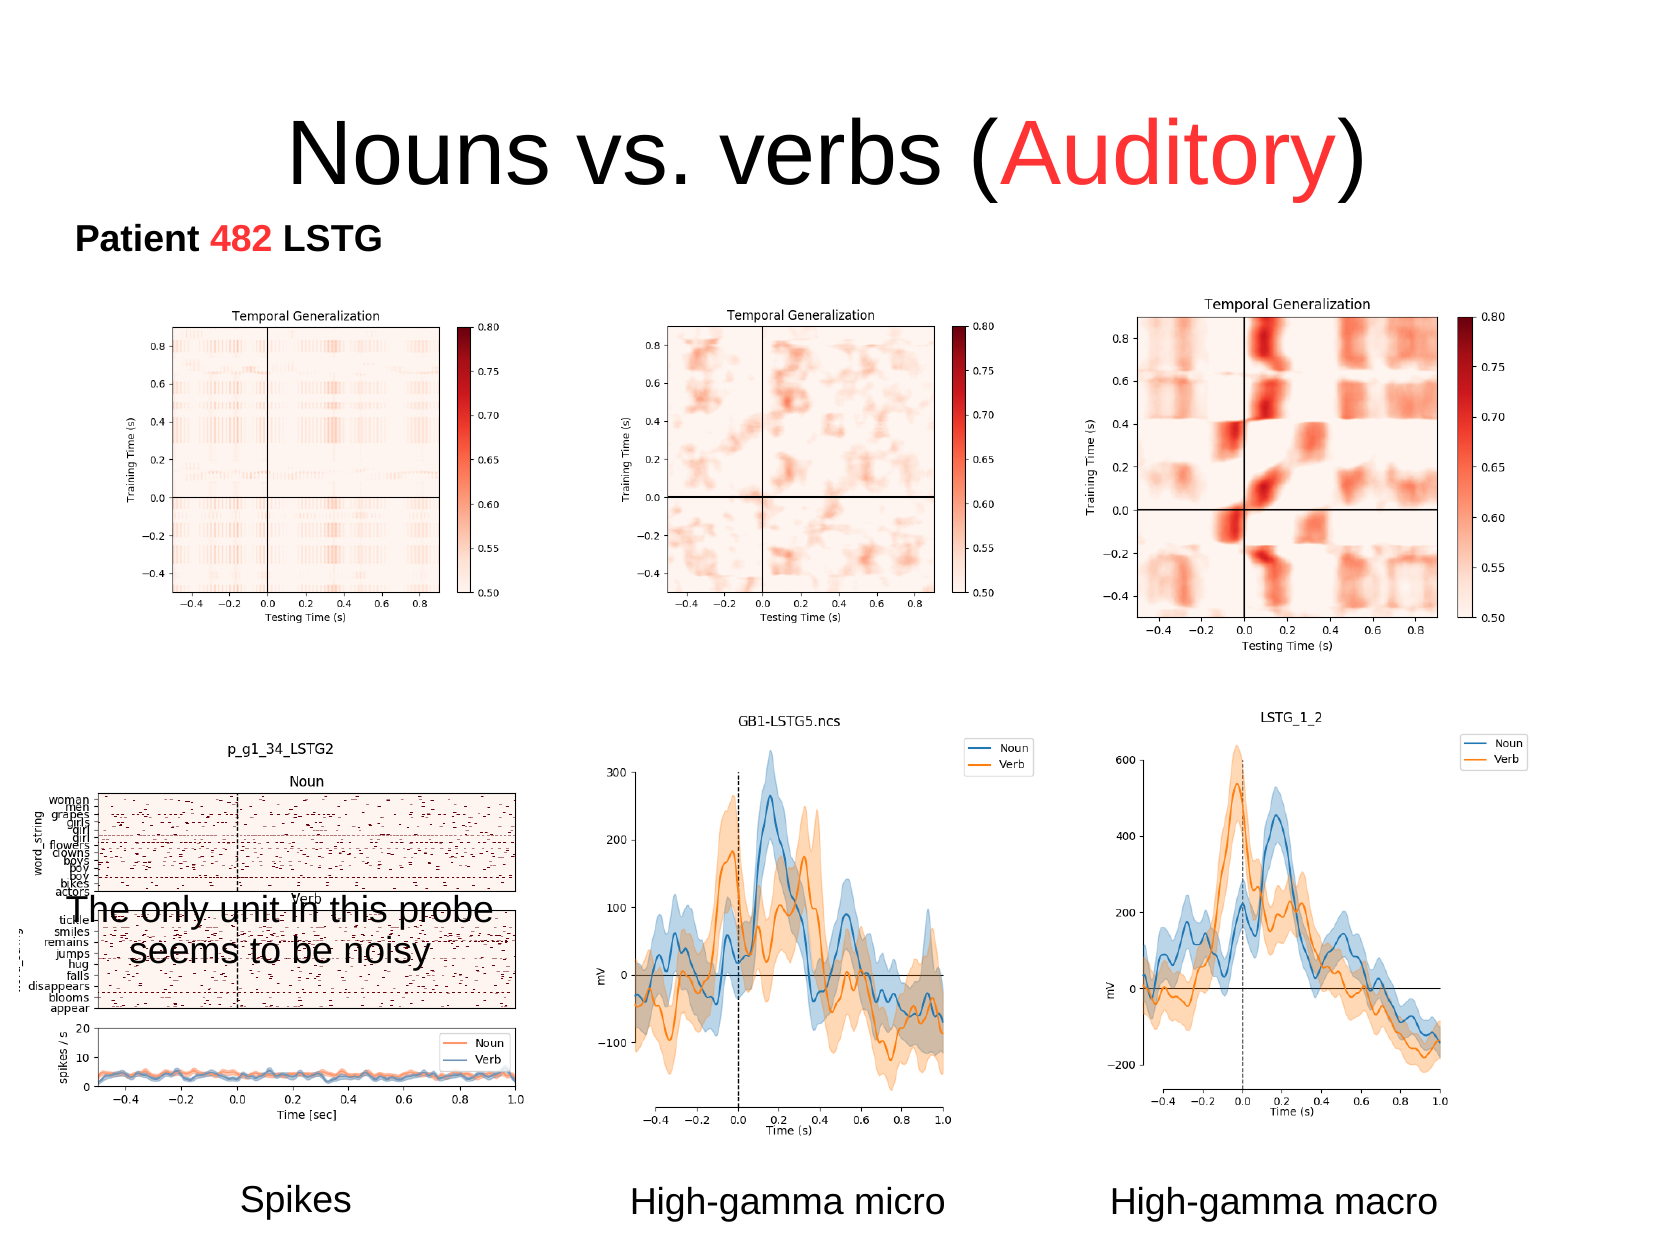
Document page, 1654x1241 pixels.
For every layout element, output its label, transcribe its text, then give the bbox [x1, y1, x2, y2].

text_box Spikes [225, 1171, 406, 1229]
picture [19, 734, 541, 1126]
title Nouns vs. verbs (Auditory) [82, 49, 1571, 257]
picture [554, 672, 1654, 1160]
text_box High-gamma micro [615, 1173, 976, 1231]
picture [590, 269, 1569, 660]
picture [95, 285, 556, 631]
text_box High-gamma macro [1095, 1173, 1456, 1231]
text_box Patient 482 LSTG [60, 210, 616, 271]
